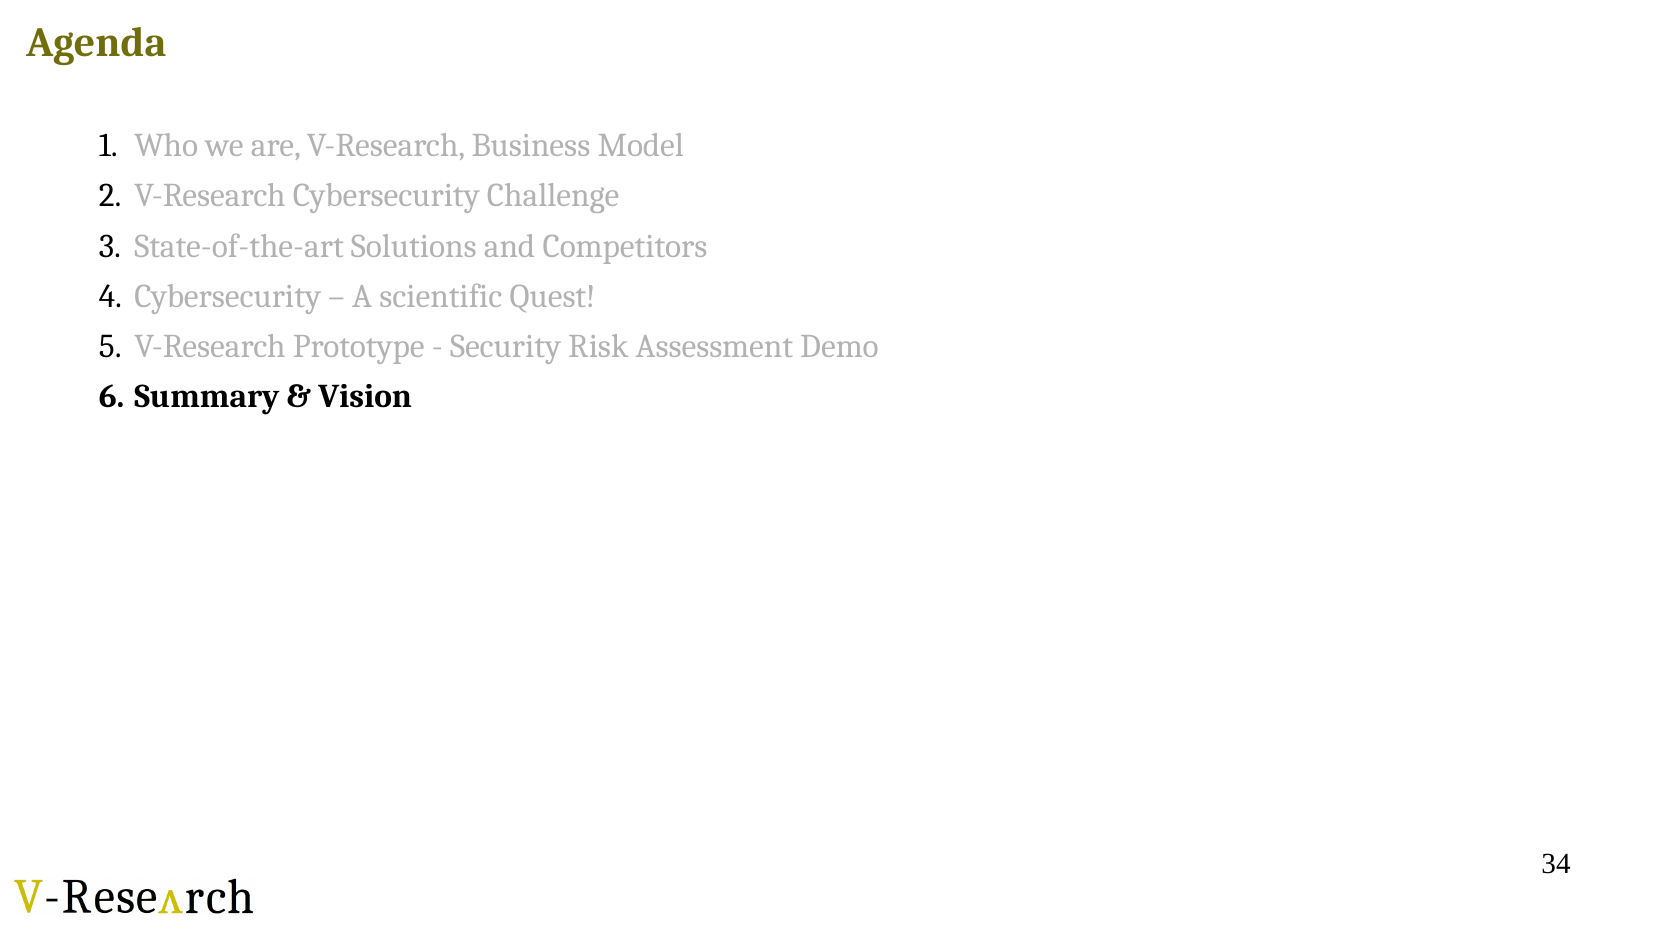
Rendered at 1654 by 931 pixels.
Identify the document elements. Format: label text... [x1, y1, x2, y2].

text_box Agenda [11, 11, 231, 87]
text_box Who we are, V-Research, Business Model V-Research Cybersecurity Challenge State-of-the-art Solutions and Competitors Cybersecurity – A scientific Quest! V-Research Prototype - Security Risk Assessment Demo Summary & Vision [84, 119, 1381, 834]
picture [11, 876, 256, 916]
